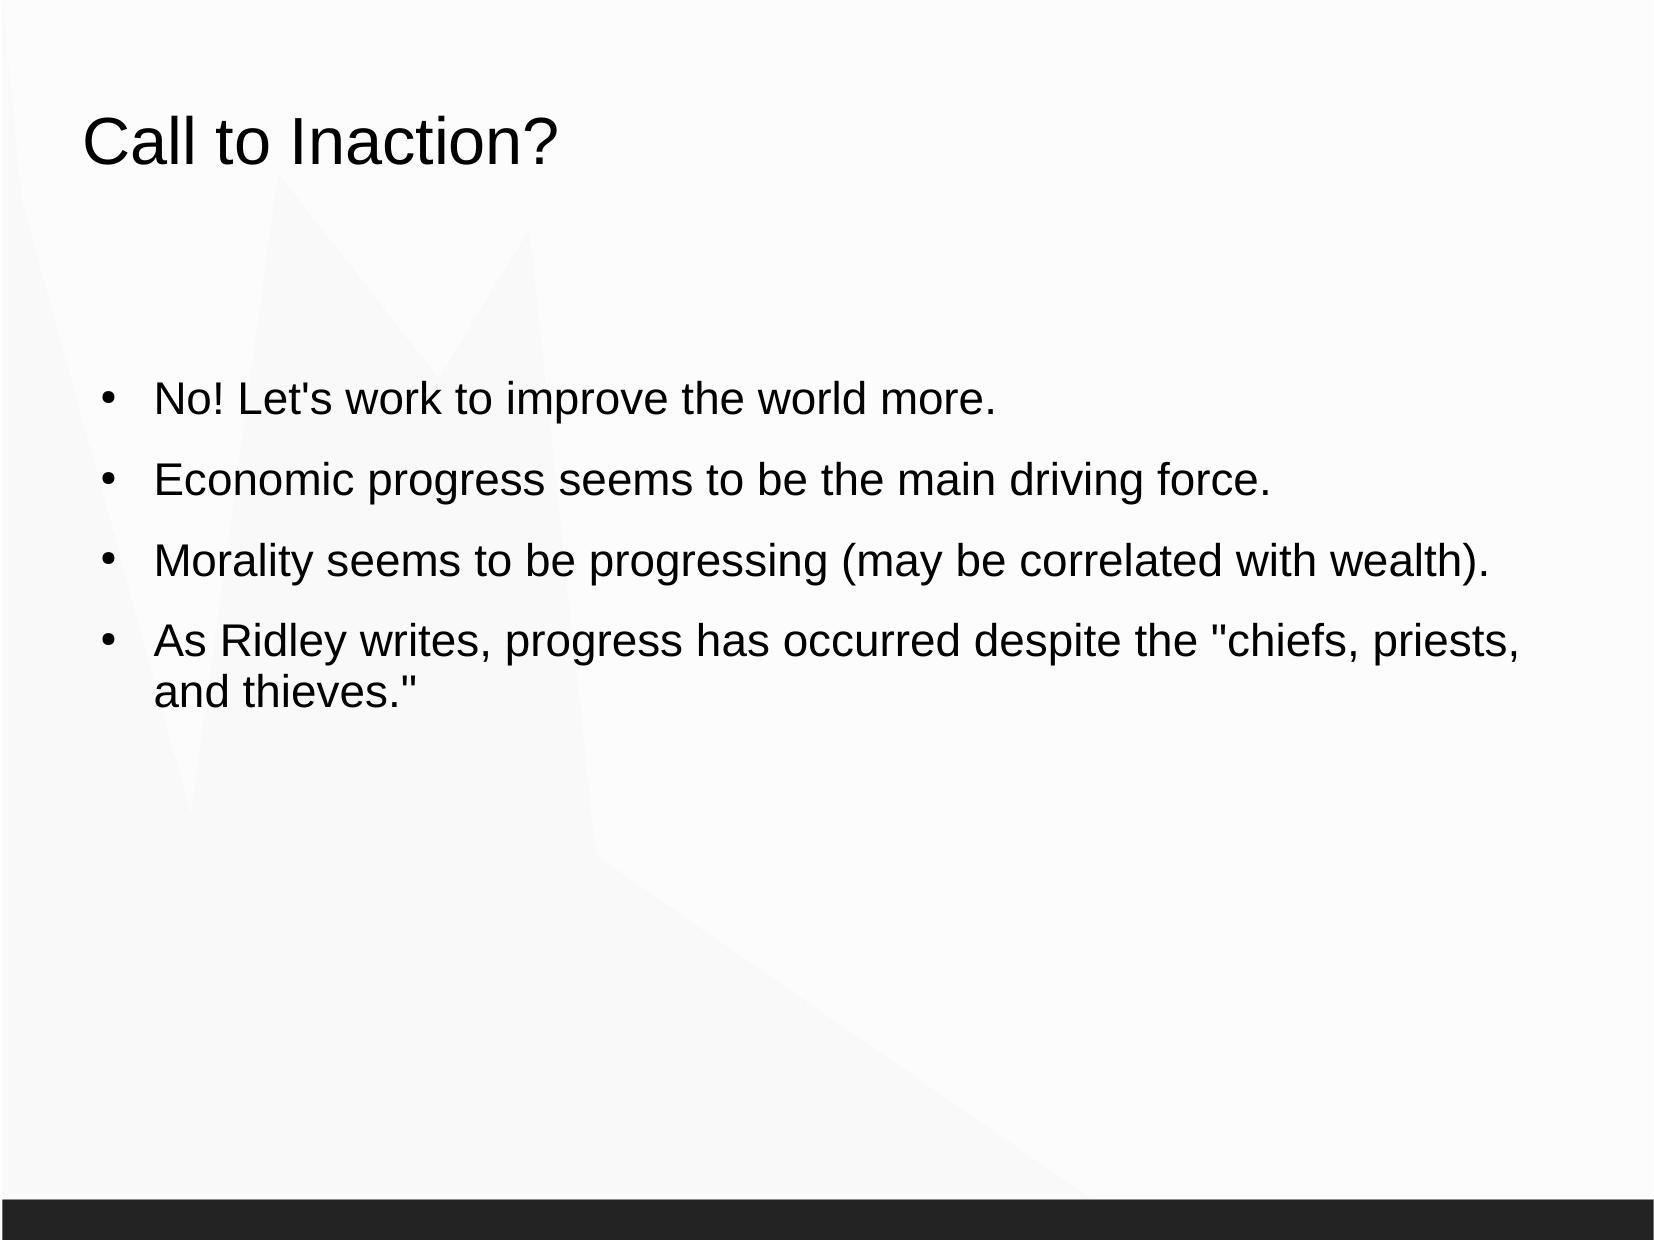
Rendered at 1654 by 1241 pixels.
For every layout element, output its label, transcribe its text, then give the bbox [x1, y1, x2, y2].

picture [2, 0, 1654, 1241]
list No! Let's work to improve the world more. Economic progress seems to be the main driving force. Morality seems to be progressing (may be correlated with wealth). As Ridley writes, progress has occurred despite the "chiefs, priests, and thieves." [82, 372, 1571, 1013]
title Call to Inaction? [82, 45, 1571, 238]
